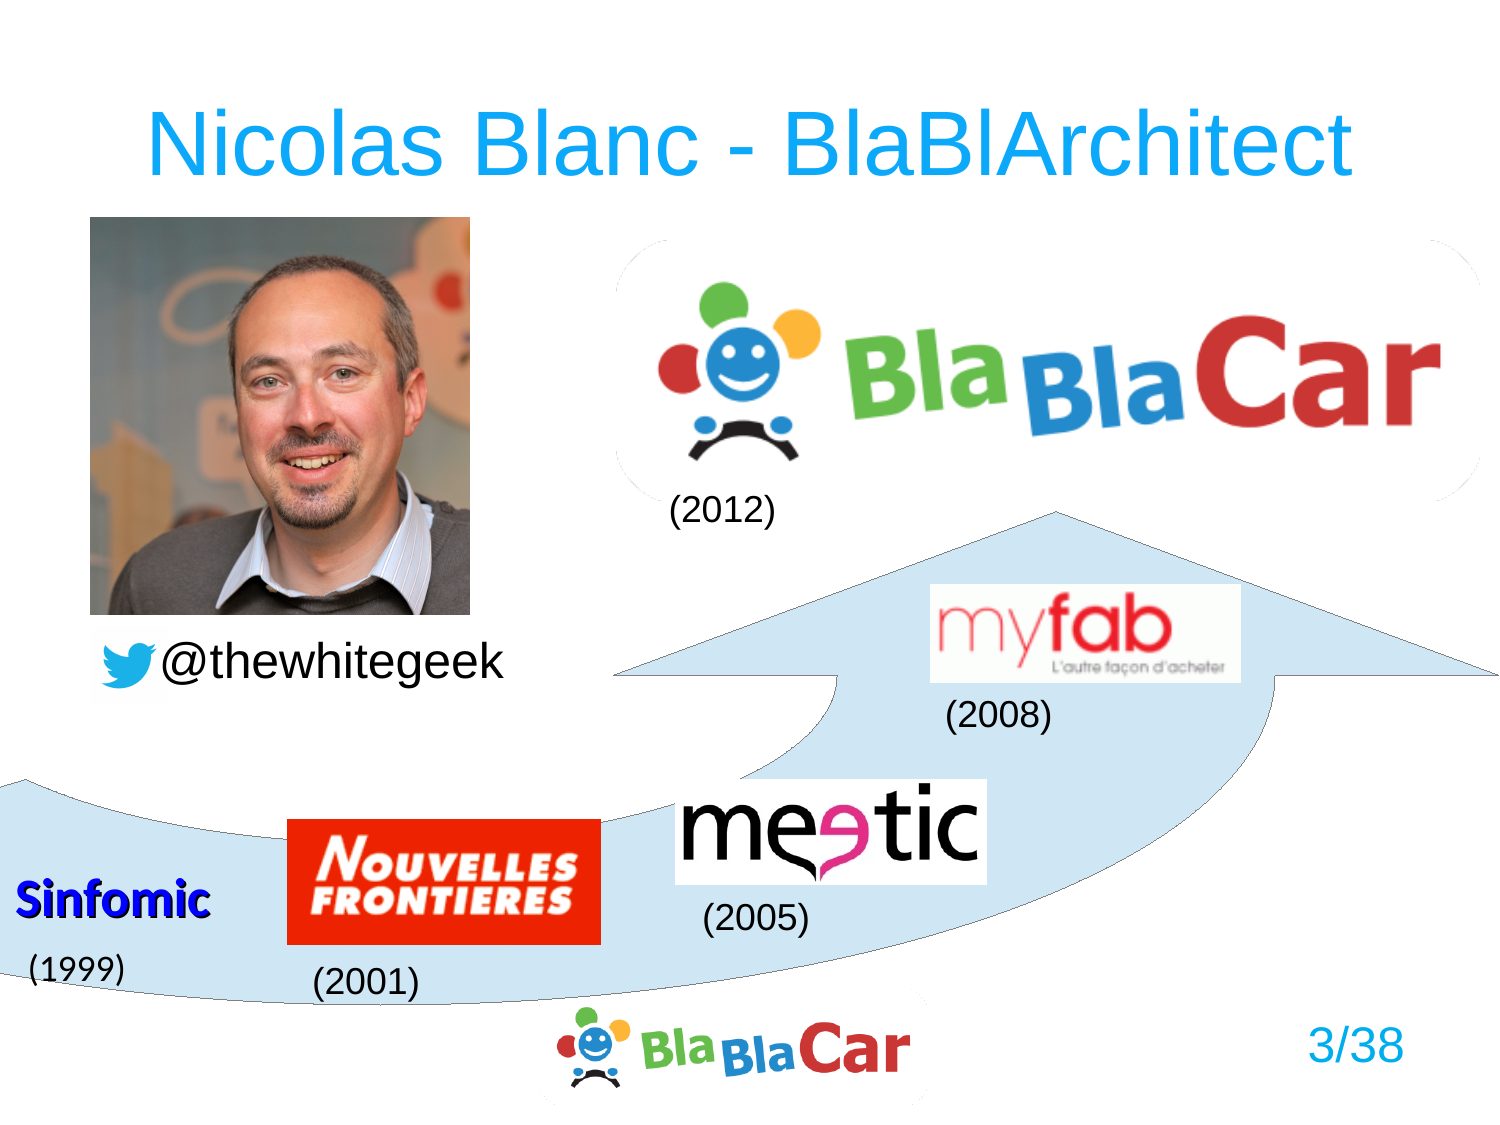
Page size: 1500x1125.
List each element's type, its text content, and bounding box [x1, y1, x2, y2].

picture [930, 584, 1241, 683]
text_box [0, 779, 287, 855]
text_box (2001) [297, 949, 436, 1010]
picture [615, 239, 1480, 501]
picture [675, 779, 987, 886]
text_box [227, 1000, 297, 1004]
text_box [316, 511, 1499, 1005]
text_box (2012) [653, 477, 792, 537]
text_box Sinfomic (1999) [0, 855, 316, 1000]
text_box (2008) [930, 682, 1068, 743]
picture [90, 217, 470, 616]
text_box @thewhitegeek [144, 621, 520, 696]
picture [90, 626, 168, 706]
title Nicolas Blanc - BlaBlArchitect [75, 45, 1426, 233]
picture [287, 819, 601, 946]
text_box (2005) [687, 885, 826, 946]
